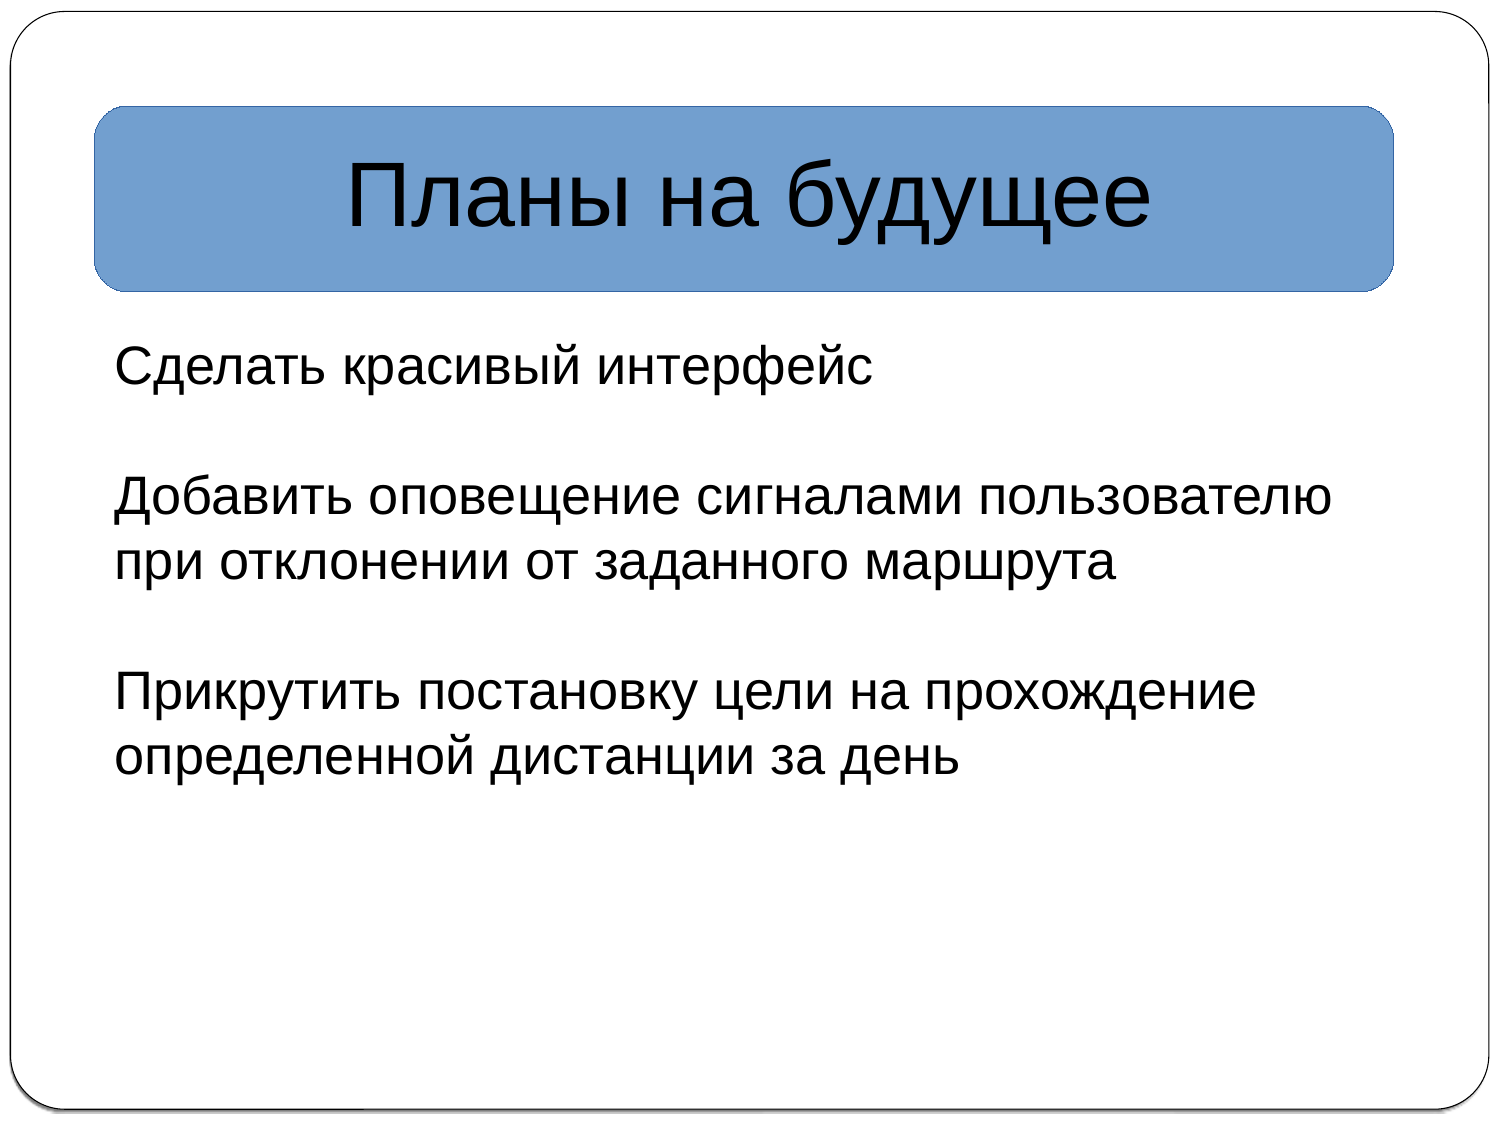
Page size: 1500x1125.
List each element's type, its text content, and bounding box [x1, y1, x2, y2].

text_box [106, 284, 1382, 292]
text_box Планы на будущее [75, 95, 1425, 284]
text_box Сделать красивый интерфейс Добавить оповещение сигналами пользователю при отклонении от заданного маршрута Прикрутить постановку цели на прохождение определенной дистанции за день [79, 330, 1430, 983]
